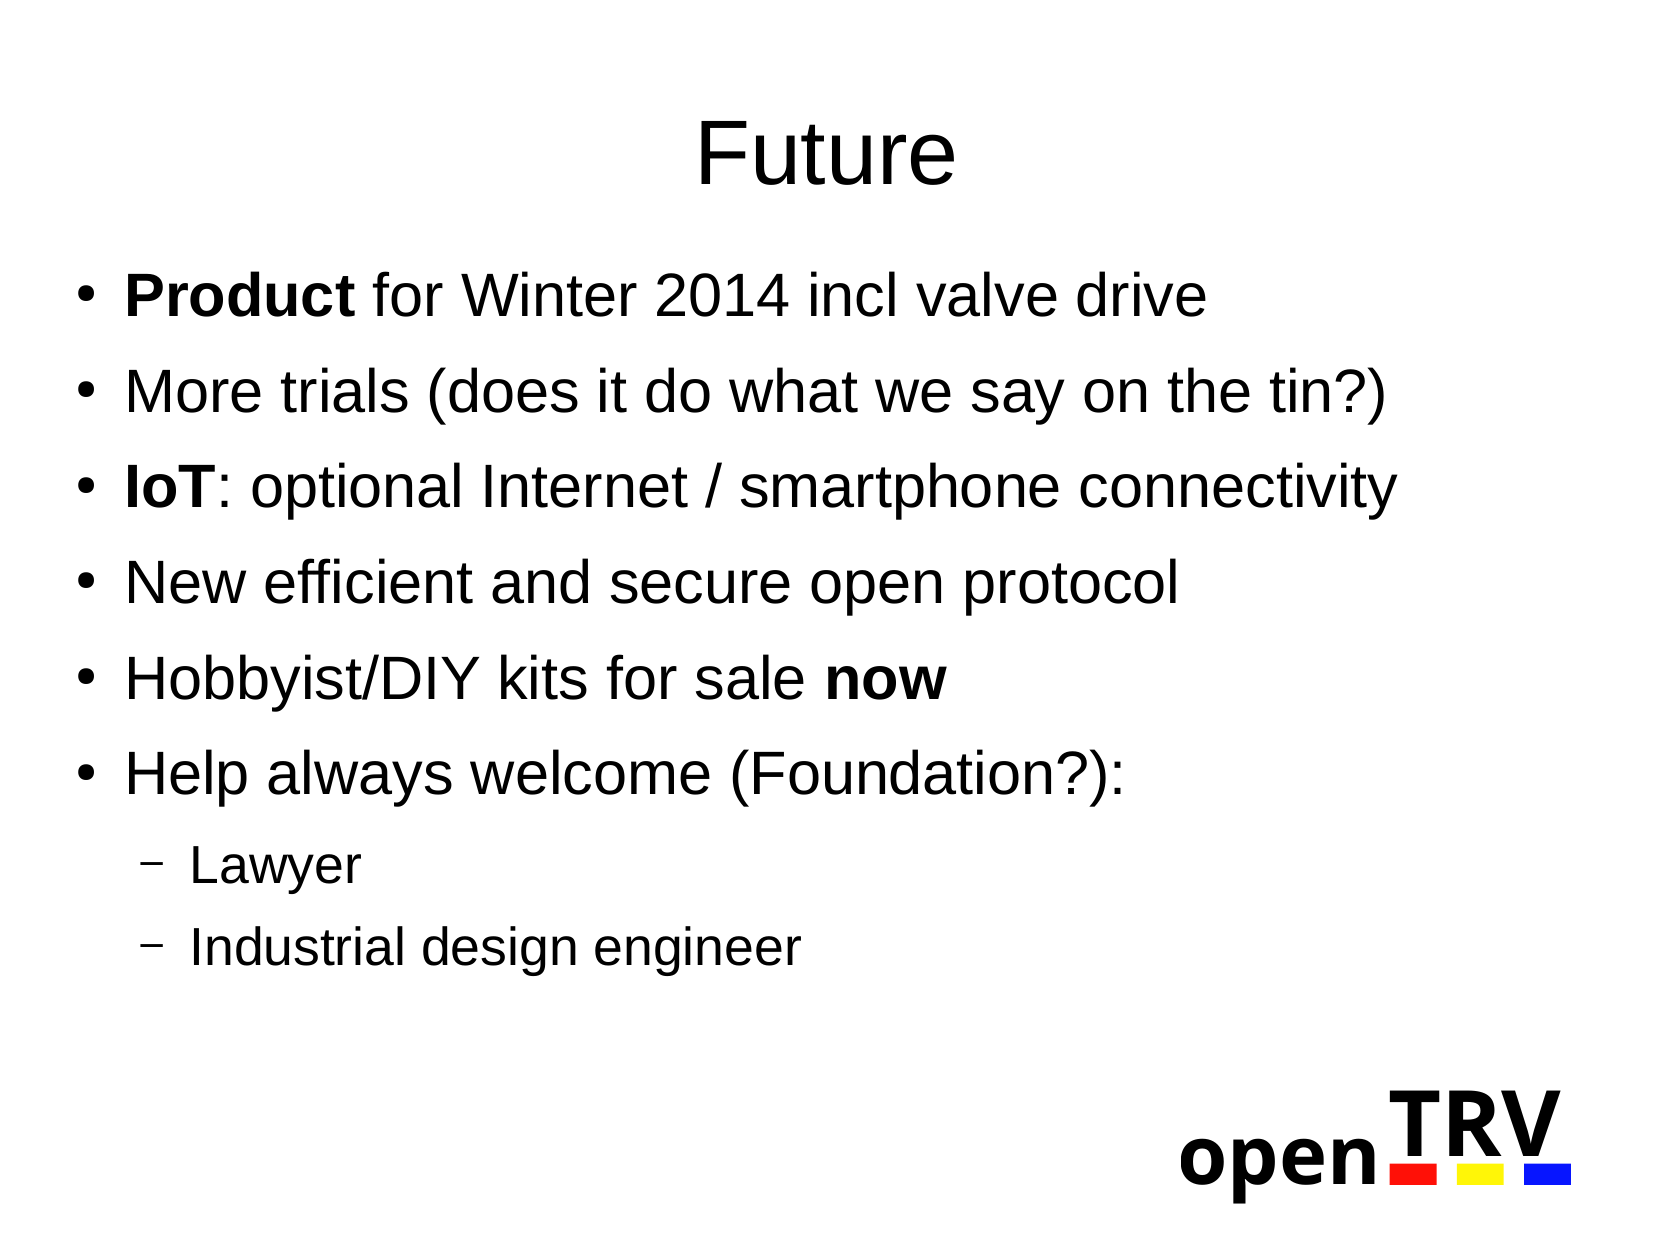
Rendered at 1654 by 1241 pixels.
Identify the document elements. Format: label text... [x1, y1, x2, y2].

list Product for Winter 2014 incl valve drive More trials (does it do what we say on the tin?) IoT: optional Internet / smartphone connectivity New efficient and secure open protocol Hobbyist/DIY kits for sale now Help always welcome (Foundation?): Lawyer Industrial design engineer [59, 261, 1548, 981]
title Future [82, 49, 1571, 257]
